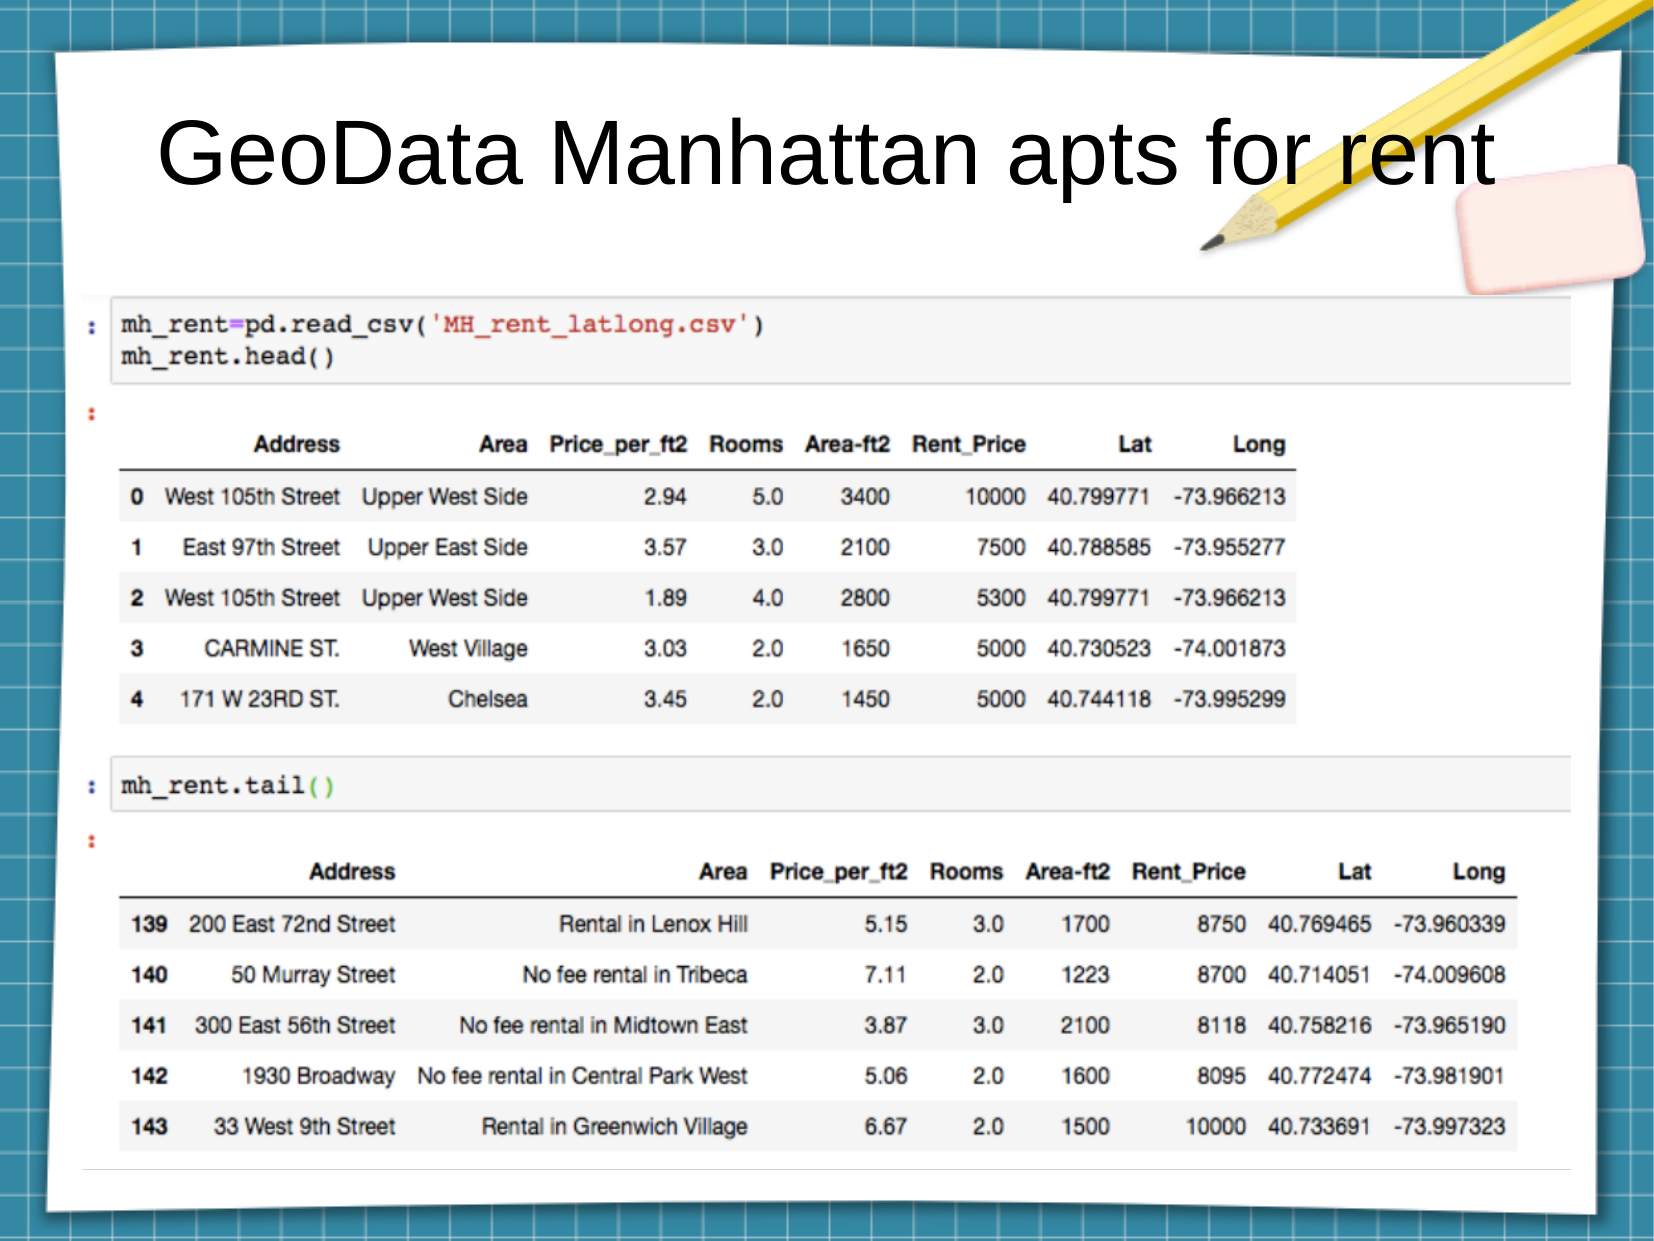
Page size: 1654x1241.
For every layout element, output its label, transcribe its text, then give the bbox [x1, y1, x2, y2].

picture [0, 0, 1654, 1241]
title GeoData Manhattan apts for rent [82, 49, 1571, 257]
